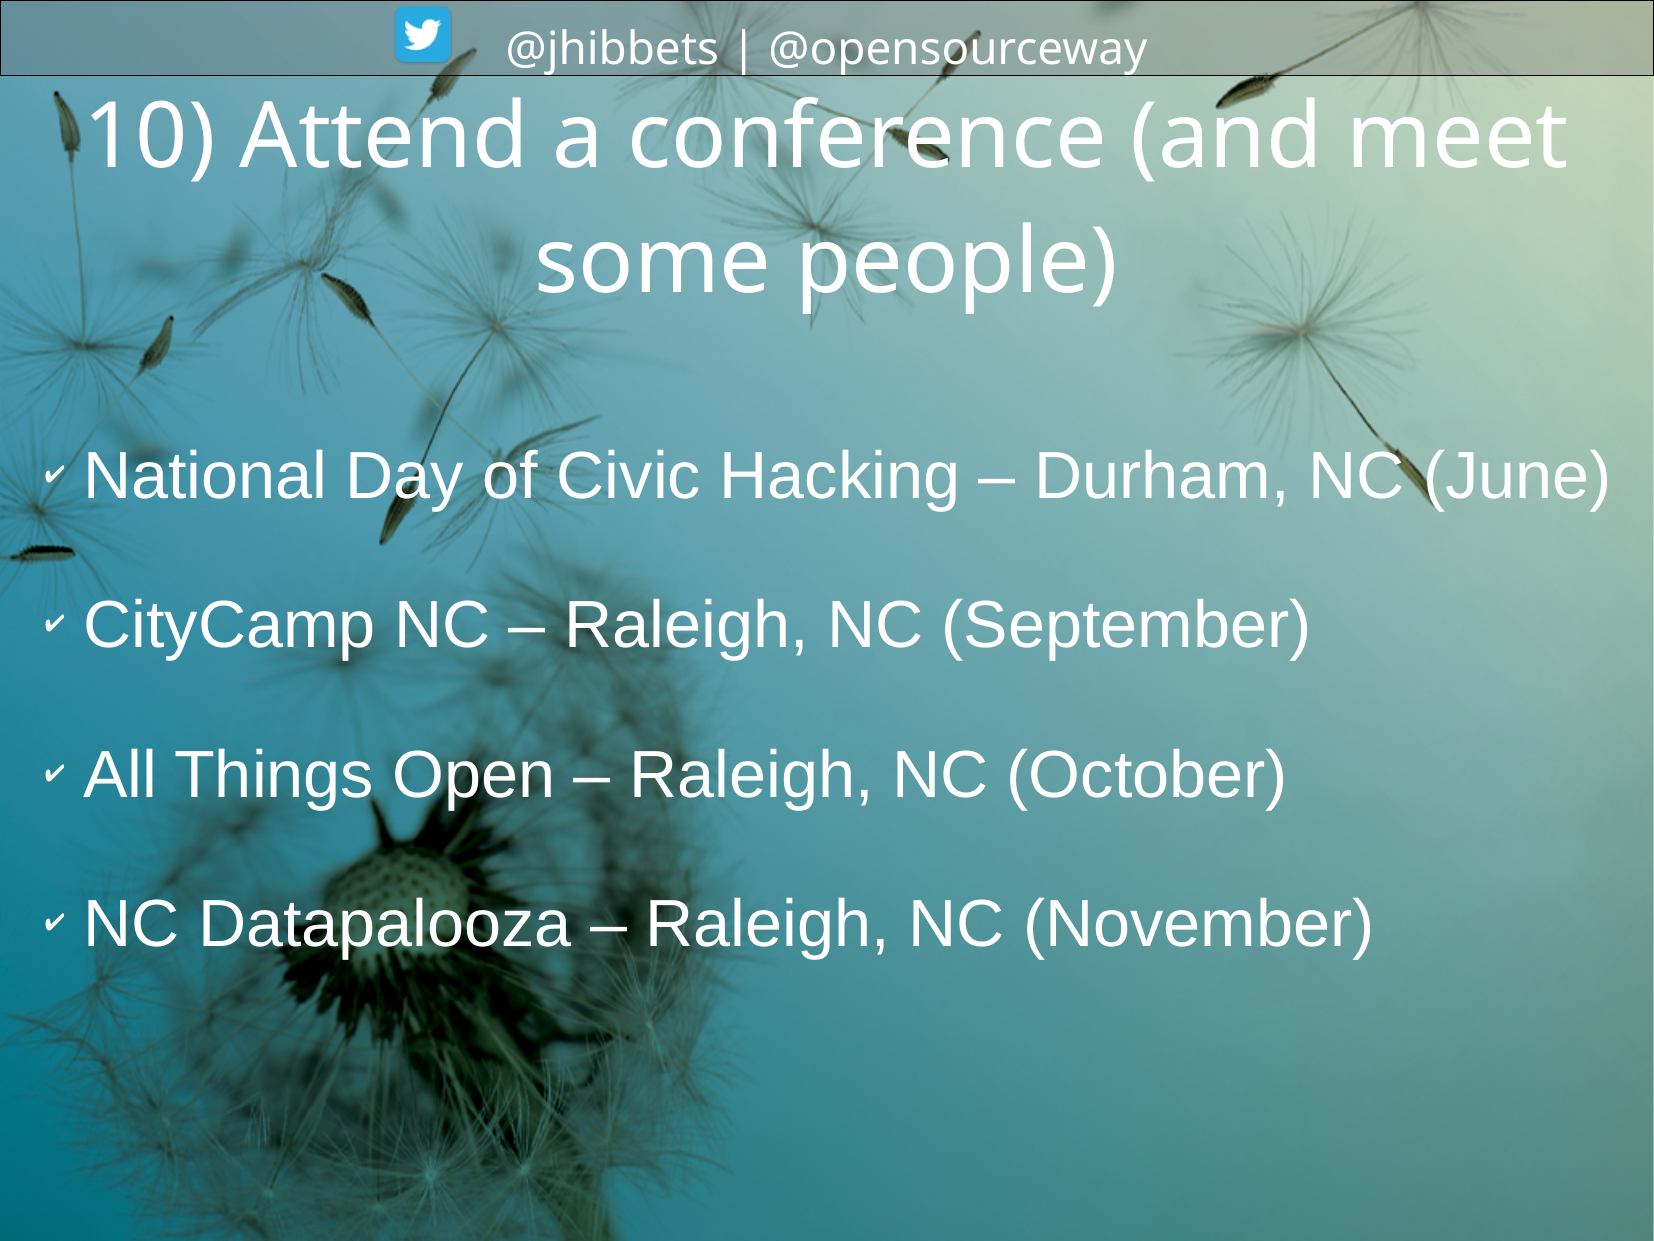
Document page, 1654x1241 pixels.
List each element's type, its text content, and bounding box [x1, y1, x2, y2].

picture [0, 76, 1654, 1241]
title 10) Attend a conference (and meet some people) [82, 90, 1571, 290]
subtitle National Day of Civic Hacking – Durham, NC (June) CityCamp NC – Raleigh, NC (September) All Things Open – Raleigh, NC (October) NC Datapalooza – Raleigh, NC (November) [45, 290, 1636, 1109]
picture [393, 5, 454, 66]
